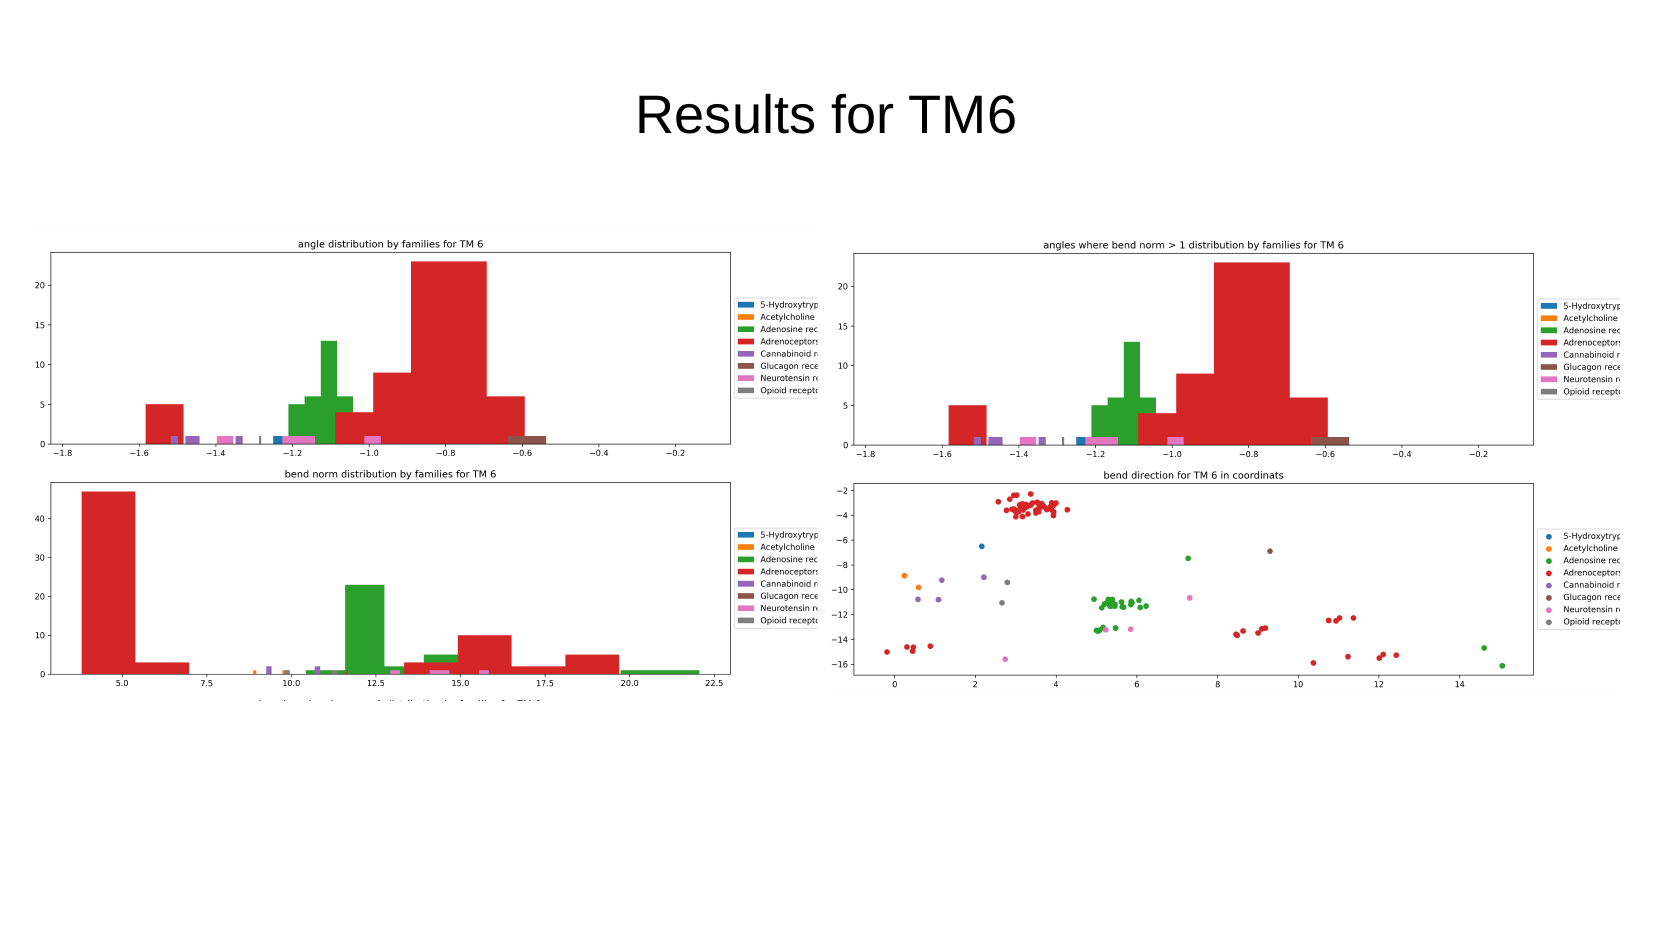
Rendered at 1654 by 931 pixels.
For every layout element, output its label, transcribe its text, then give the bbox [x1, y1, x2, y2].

picture [830, 241, 1621, 694]
picture [27, 226, 818, 701]
title Results for TM6 [82, 37, 1571, 193]
